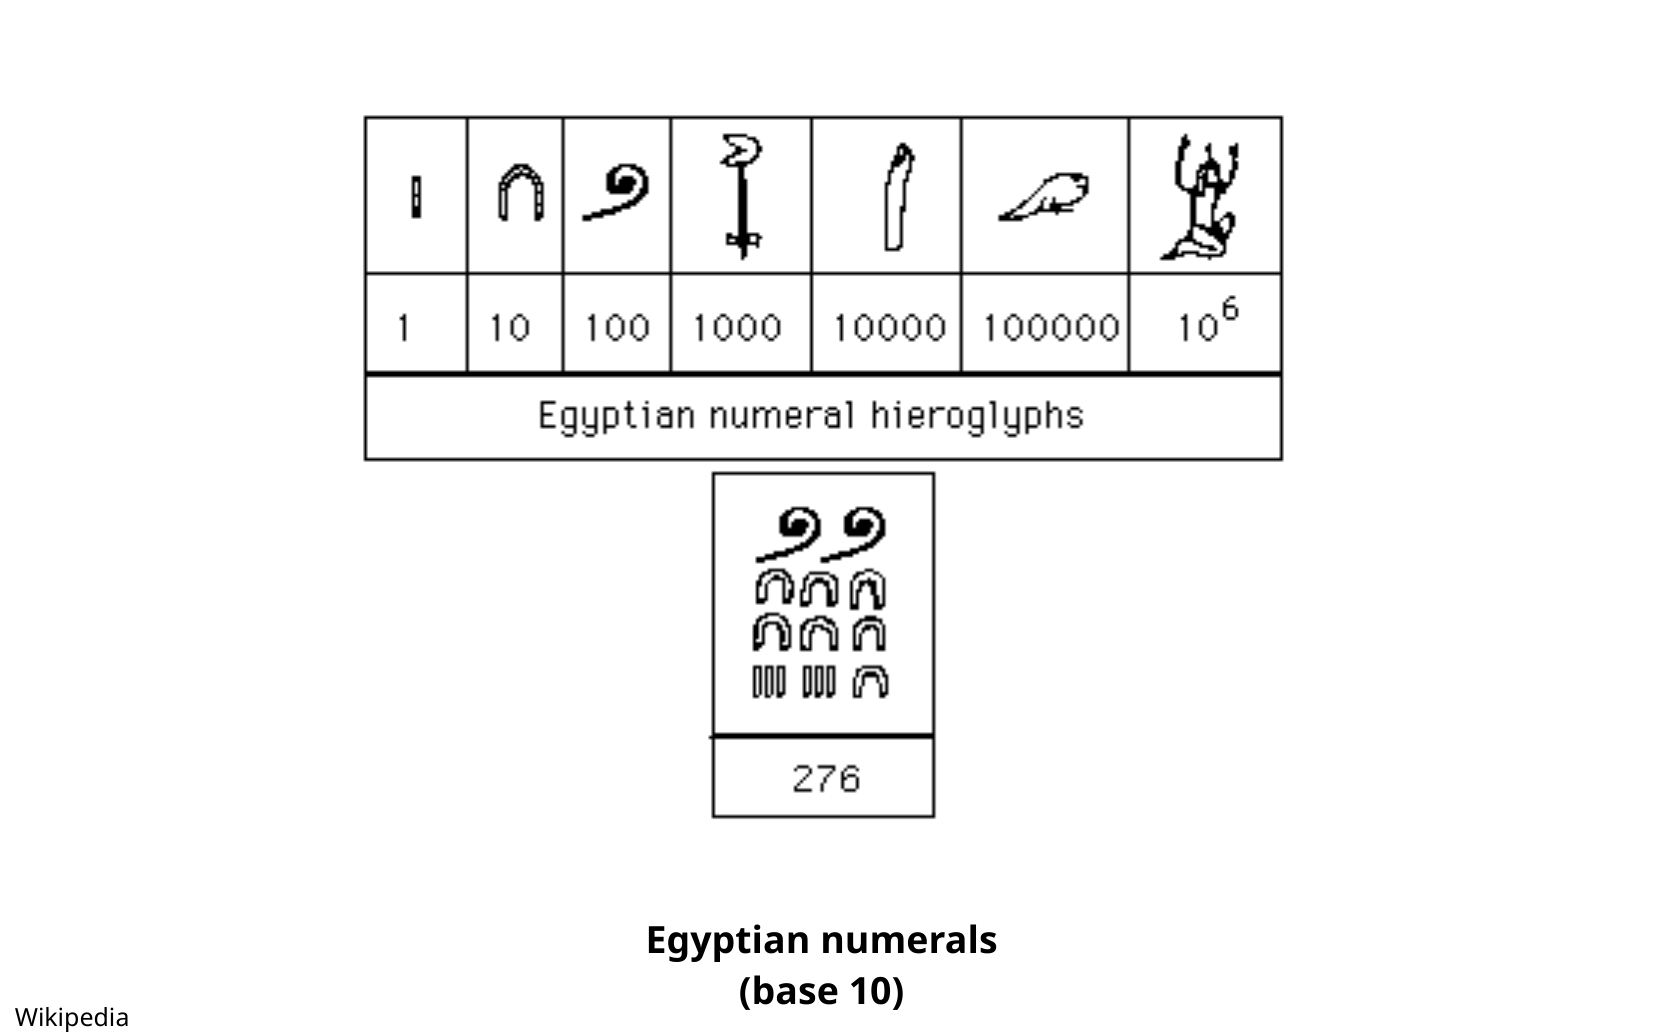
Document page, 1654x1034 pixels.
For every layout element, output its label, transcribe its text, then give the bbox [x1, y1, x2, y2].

picture [359, 114, 1293, 826]
text_box Wikipedia [0, 992, 713, 1034]
text_box Egyptian numerals (base 10) [596, 905, 1047, 1005]
